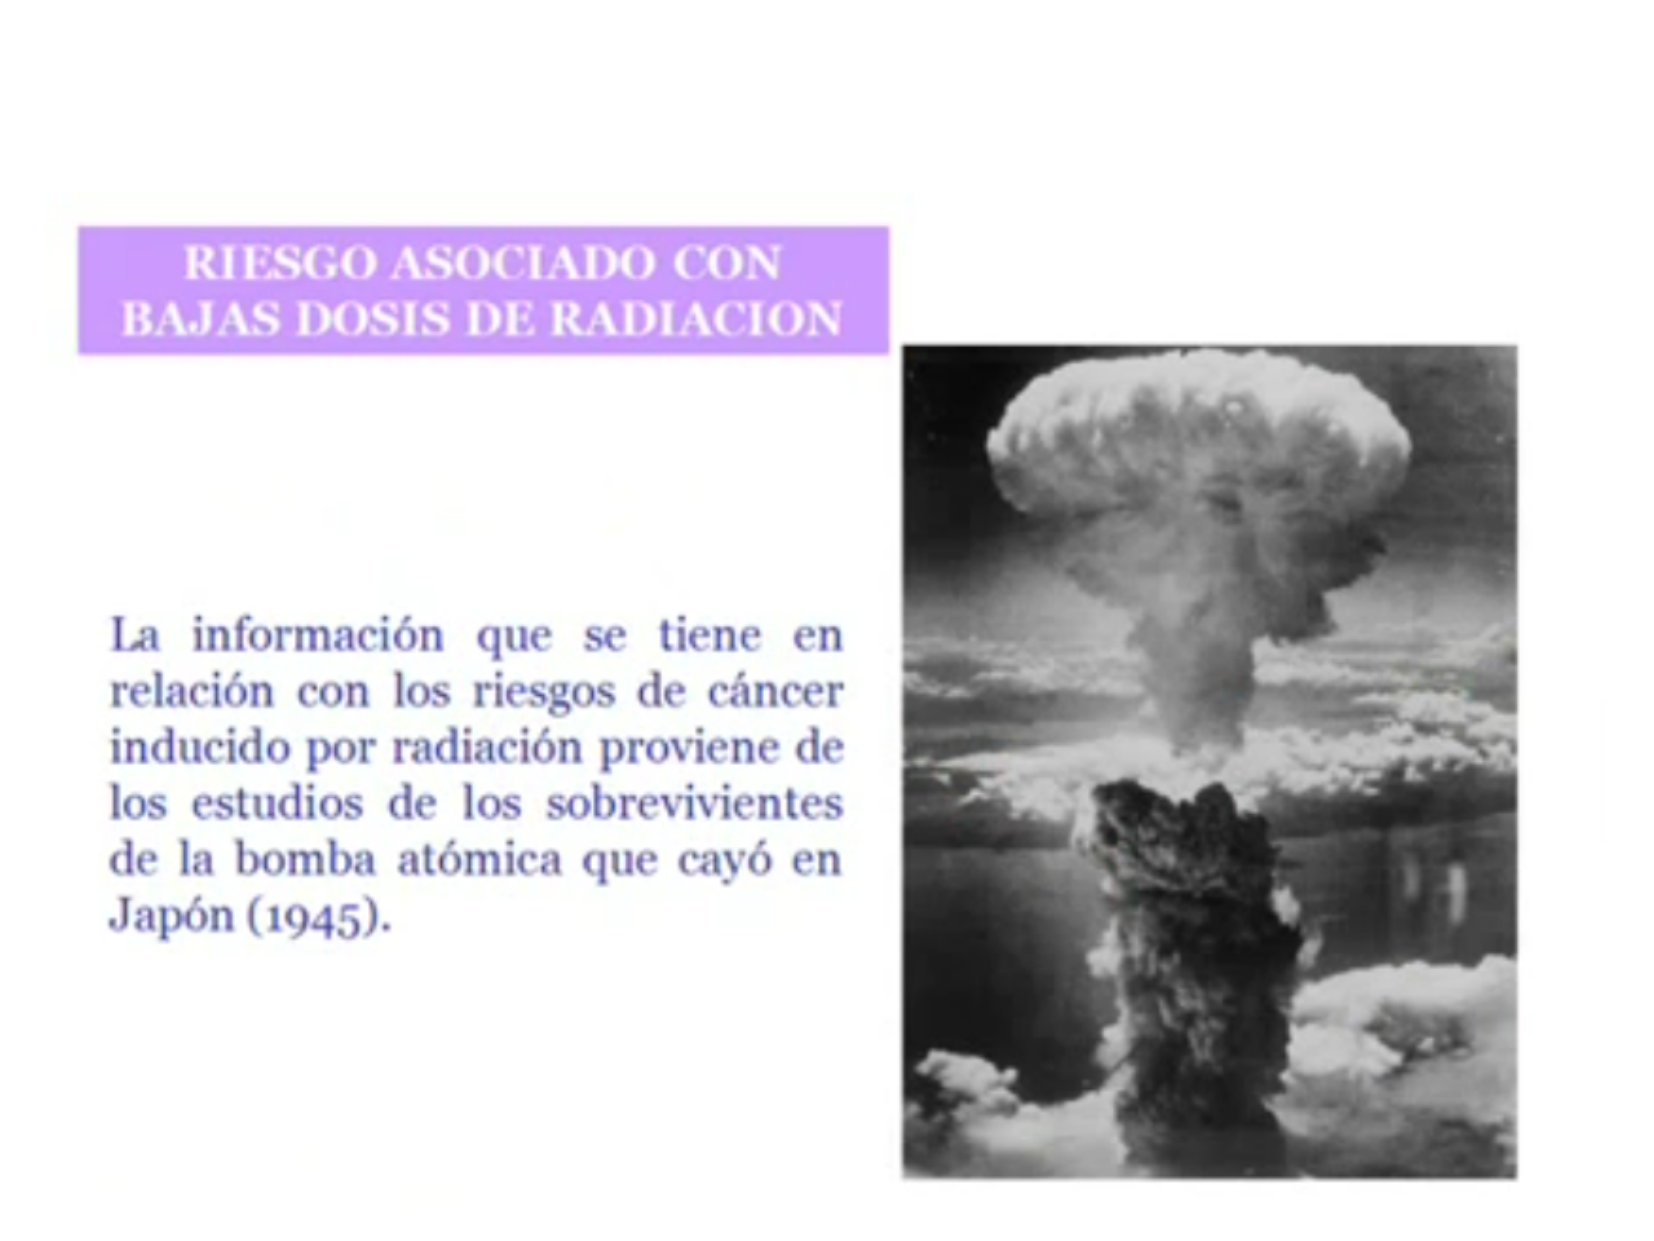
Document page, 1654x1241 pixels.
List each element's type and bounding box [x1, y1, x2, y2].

picture [45, 155, 1619, 1216]
